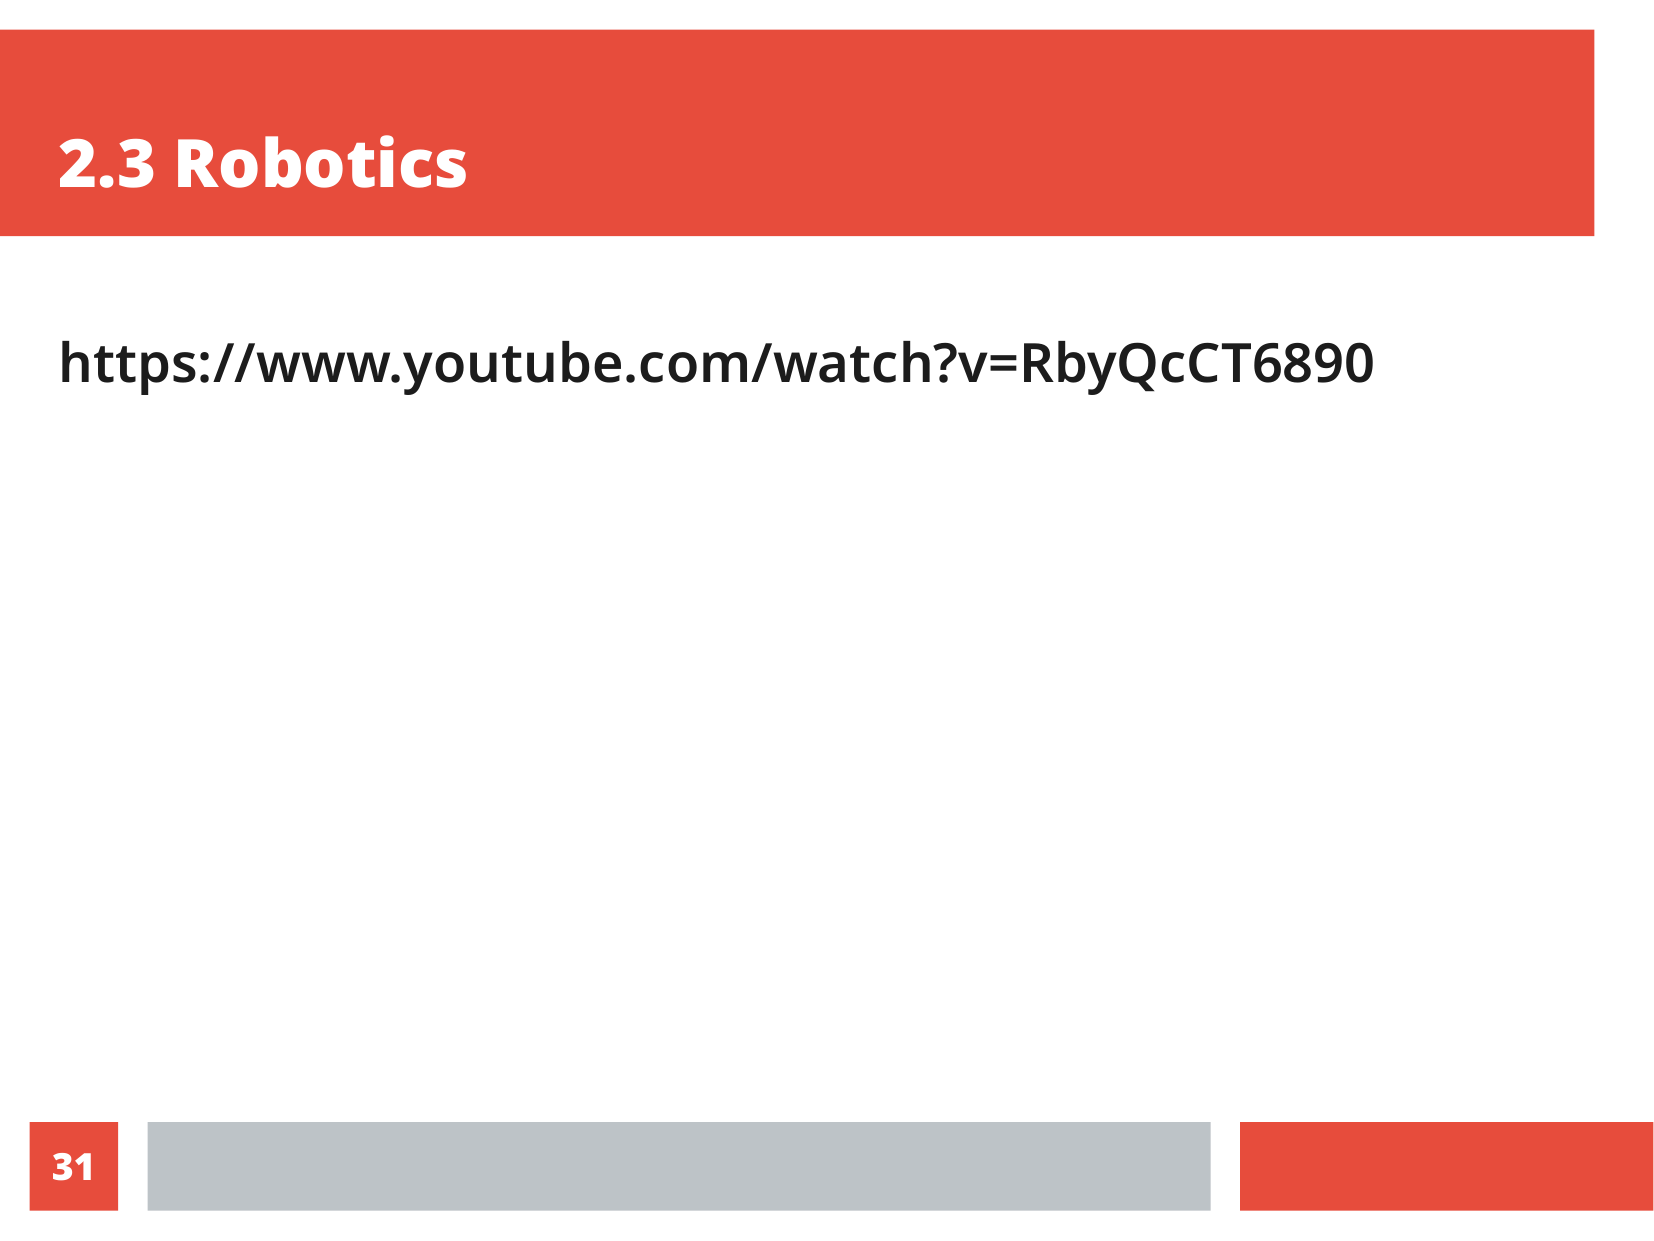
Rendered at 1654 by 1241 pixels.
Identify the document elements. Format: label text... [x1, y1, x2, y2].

title 2.3 Robotics [59, 59, 1595, 207]
list https://www.youtube.com/watch?v=RbyQcCT6890 [59, 324, 1565, 1093]
